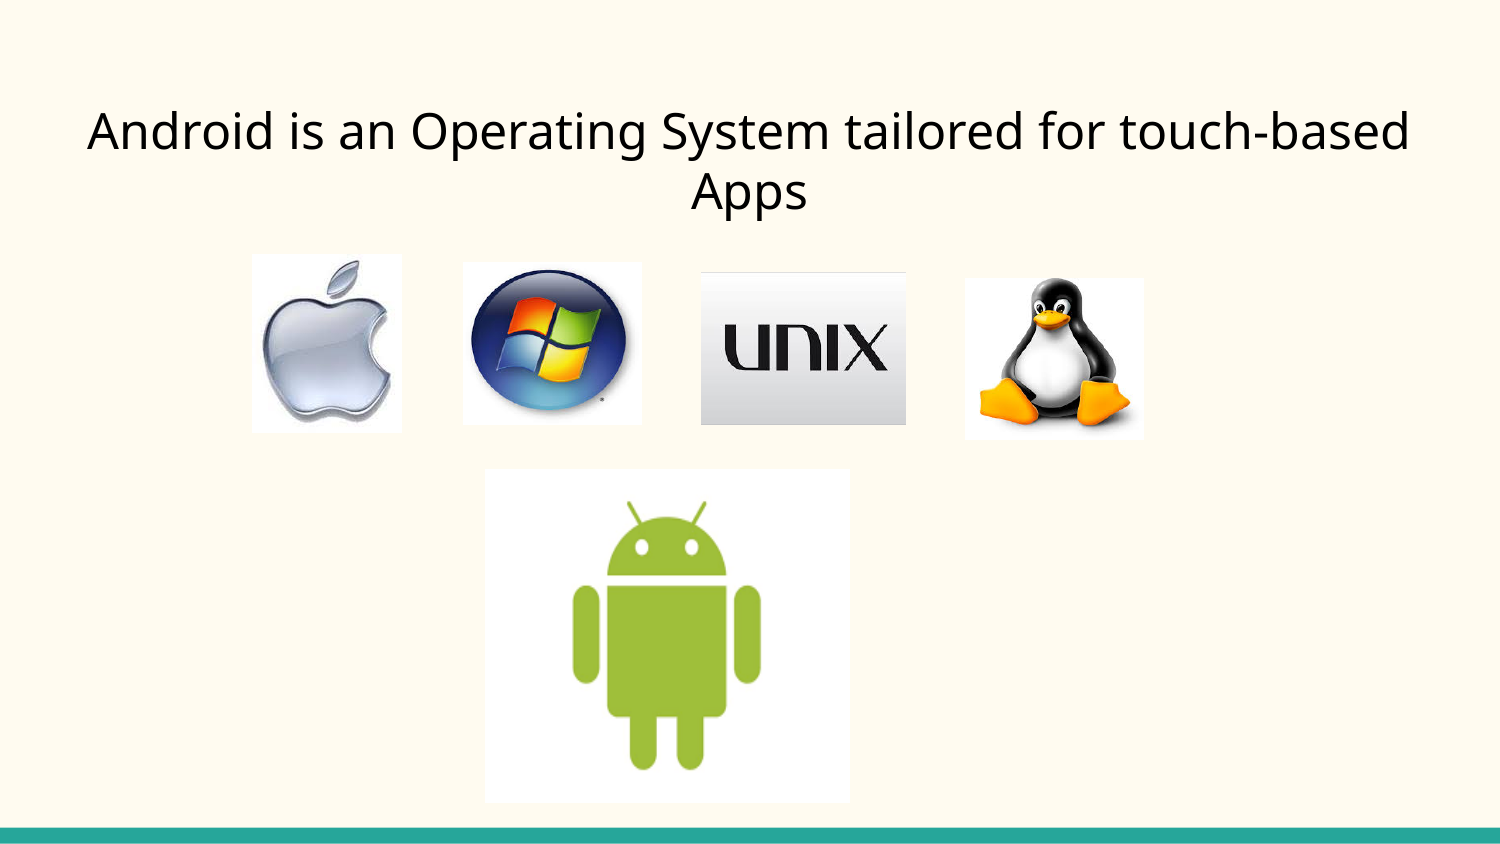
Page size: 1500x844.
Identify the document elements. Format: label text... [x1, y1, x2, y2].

picture [485, 469, 850, 803]
picture [252, 254, 402, 433]
picture [463, 262, 642, 425]
picture [965, 278, 1144, 441]
text_box Android is an Operating System tailored for touch-based Apps [39, 84, 1461, 185]
picture [701, 272, 906, 426]
